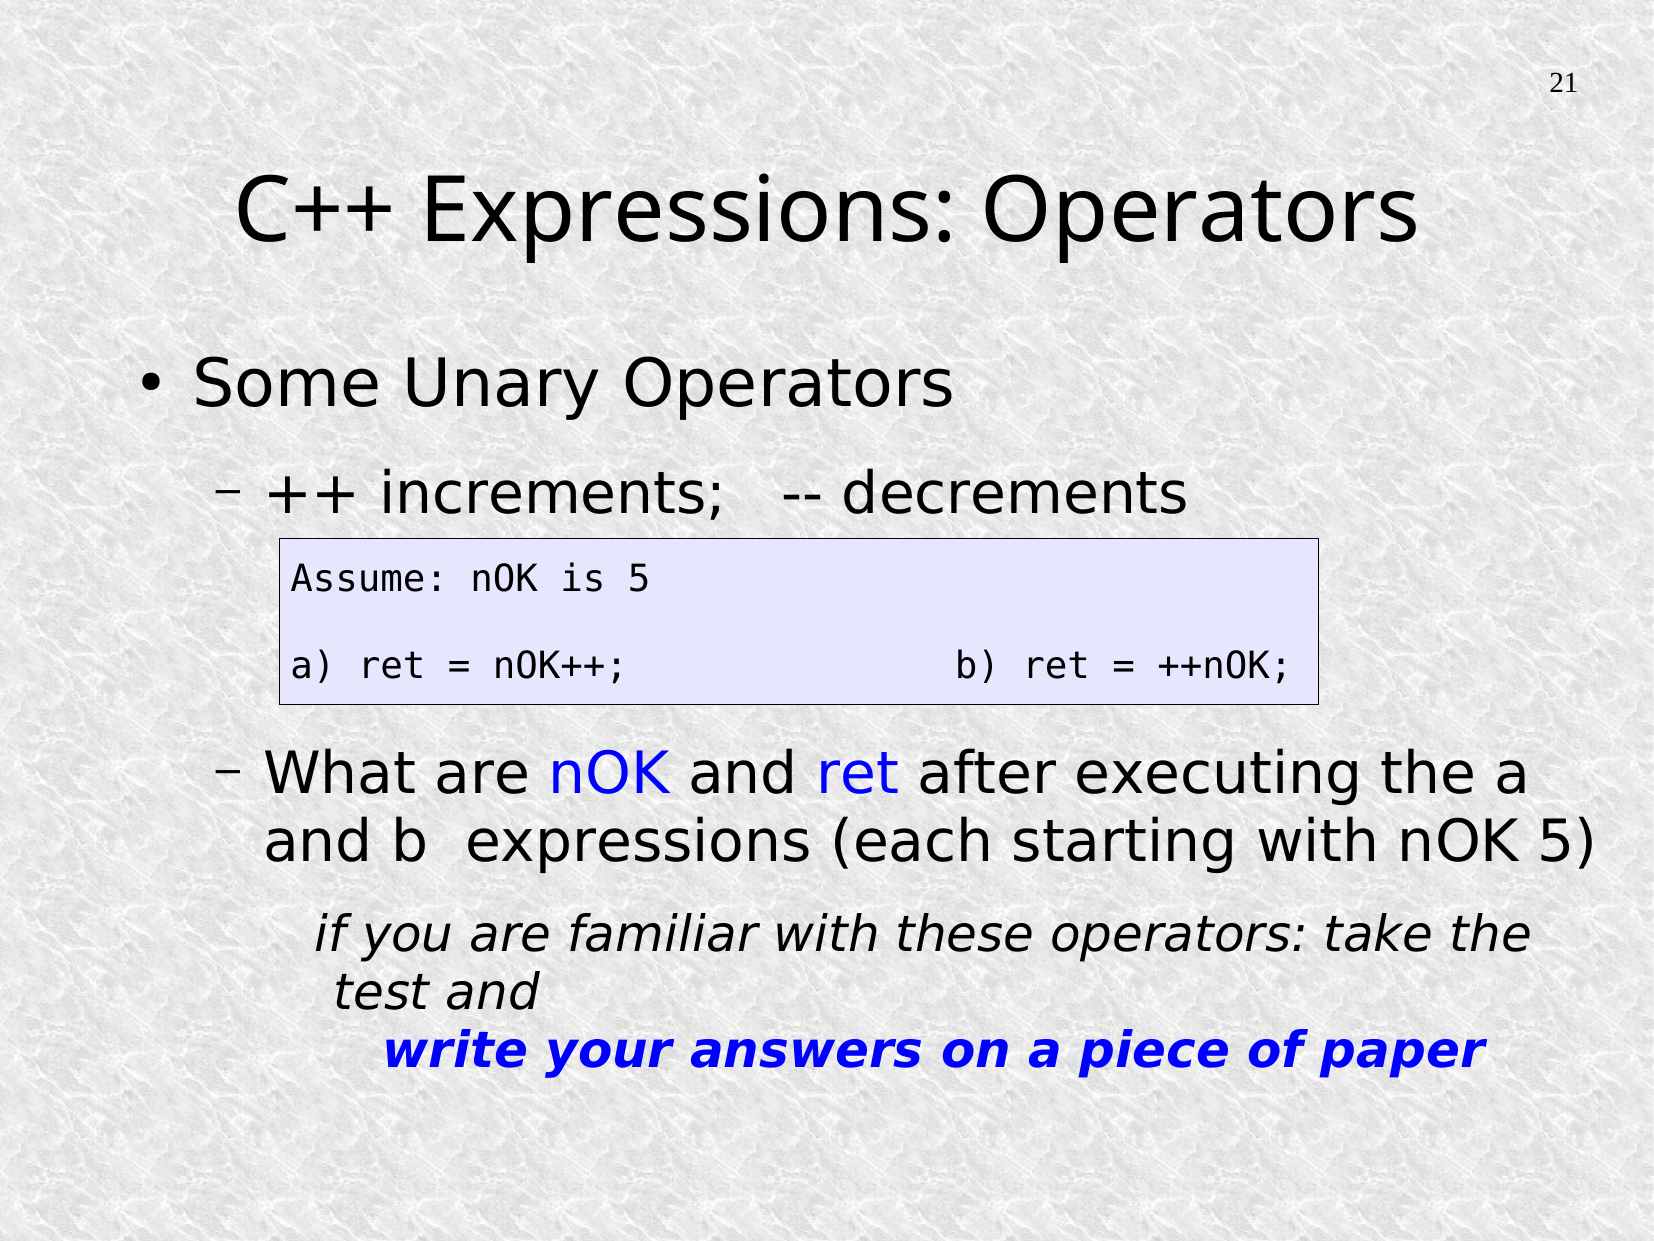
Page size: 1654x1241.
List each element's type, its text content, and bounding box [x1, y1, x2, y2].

list Some Unary Operators ++ increments; -- decrements What are nOK and ret after executing the a and b expressions (each starting with nOK 5) if you are familiar with these operators: take the test and write your answers on a piece of paper [121, 344, 1605, 1241]
text_box Assume: nOK is 5 a) ret = nOK++; b) ret = ++nOK; [290, 556, 1457, 732]
text_box [279, 538, 1319, 705]
picture [0, 0, 1654, 1241]
title C++ Expressions: Operators [121, 45, 1534, 368]
